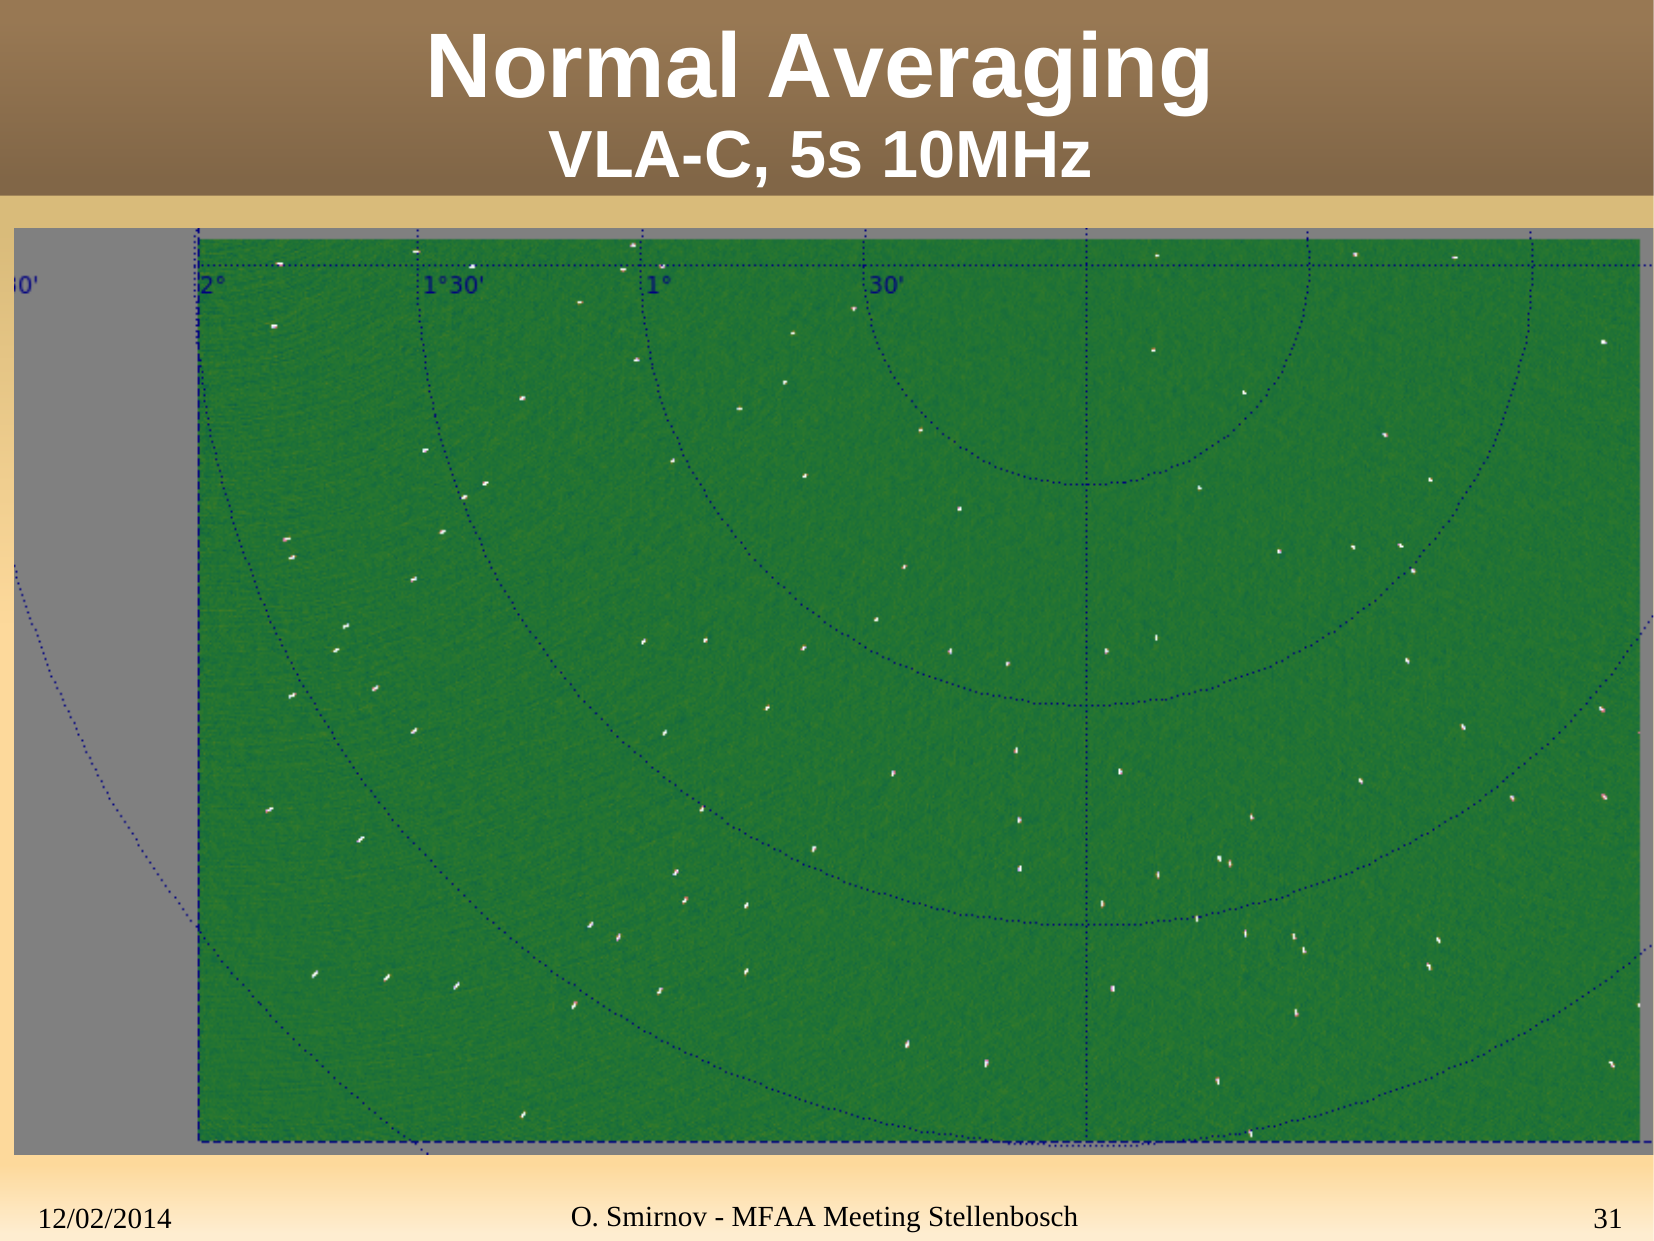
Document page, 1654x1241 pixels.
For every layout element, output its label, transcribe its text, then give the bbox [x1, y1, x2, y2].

picture [0, 0, 1654, 1241]
title Normal Averaging VLA-C, 5s 10MHz [76, 0, 1565, 208]
